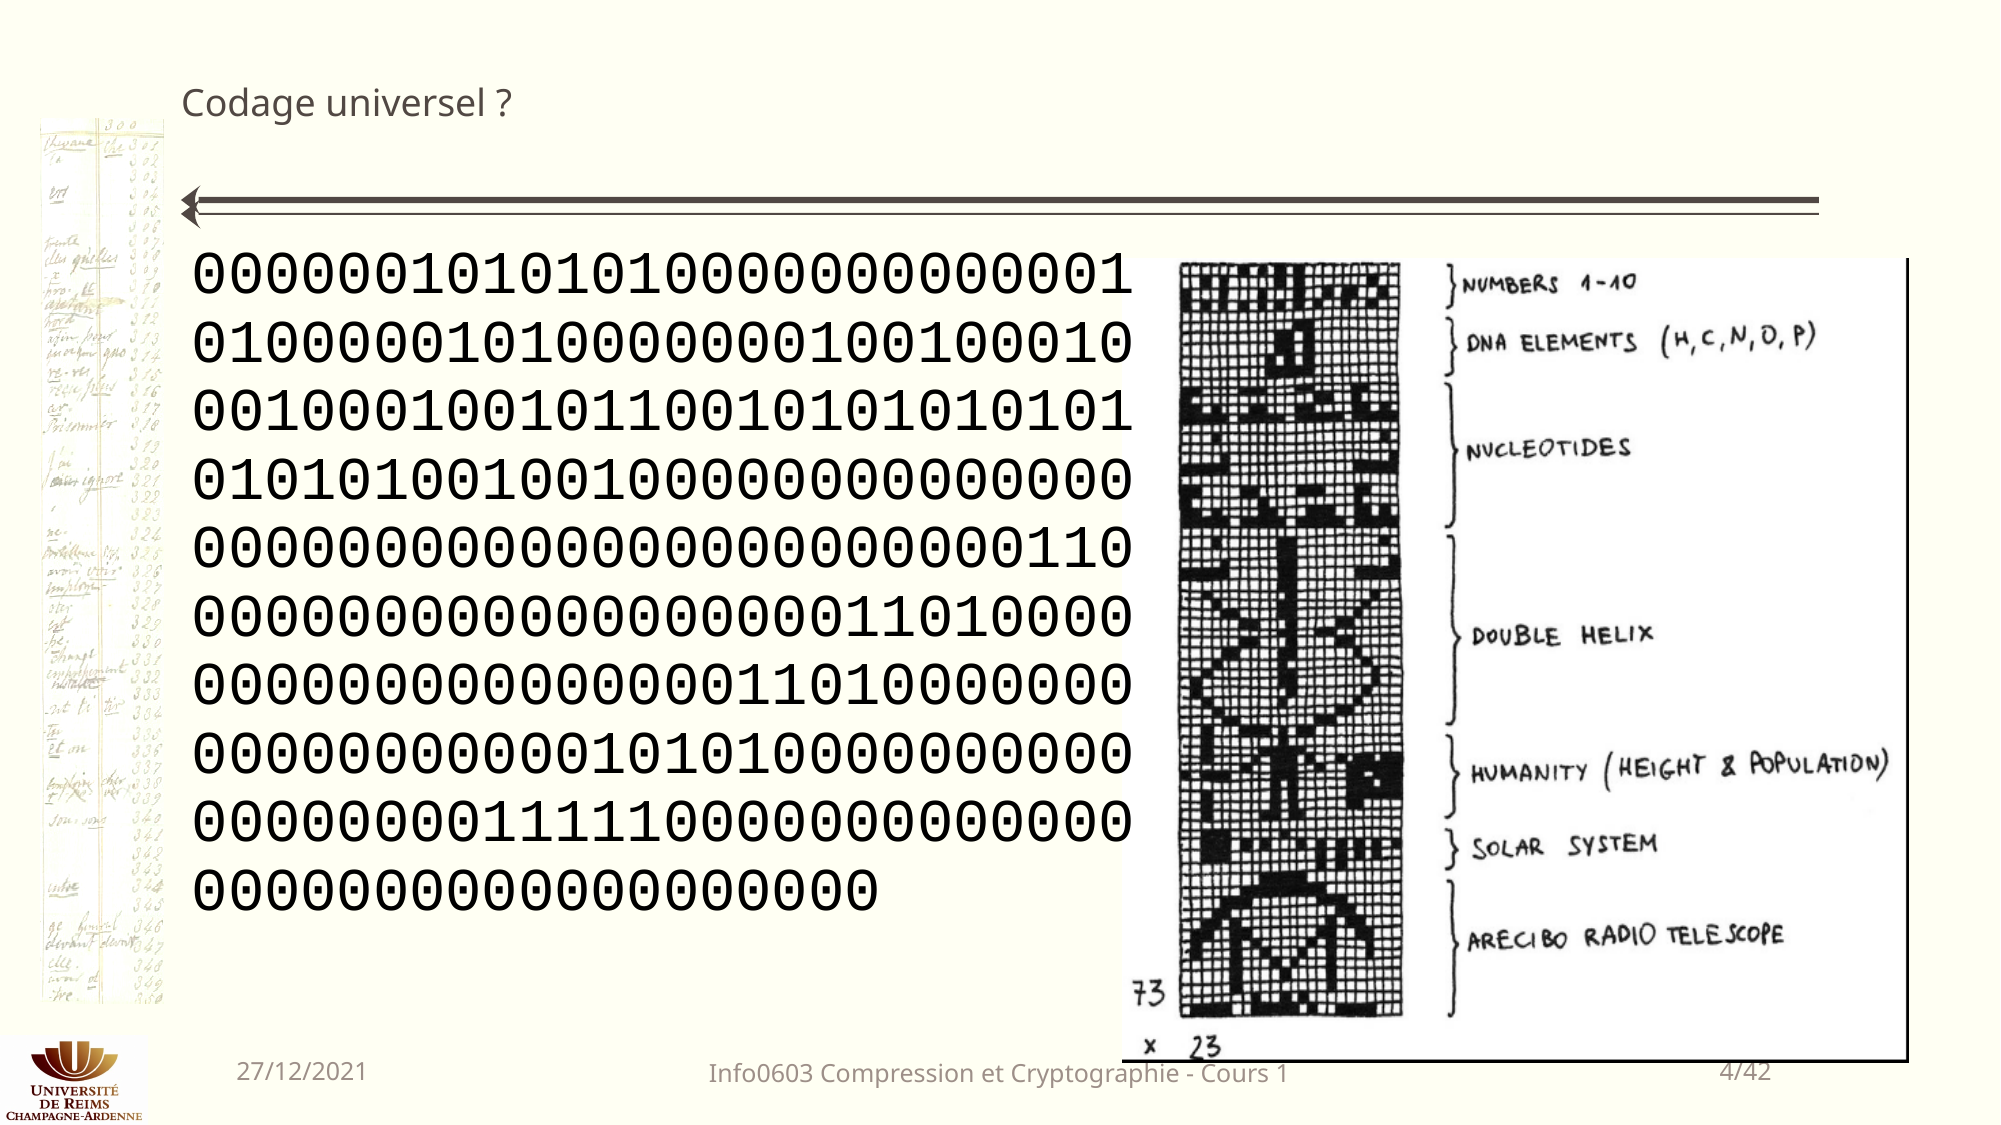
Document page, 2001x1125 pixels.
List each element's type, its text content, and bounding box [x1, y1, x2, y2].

title Codage universel ? [180, 12, 1819, 193]
picture [40, 118, 164, 1004]
picture [0, 1035, 148, 1125]
text_box 0000001010101000000000000101000001010000000100100010001000100101100101010101010101010010010000000000000000000000000000000000000110000000000000000000110100000000000000000001101000000000000000000101010000000000000000001111100000000000000000000000000000000 [177, 236, 1152, 1004]
picture [1122, 258, 1909, 1063]
